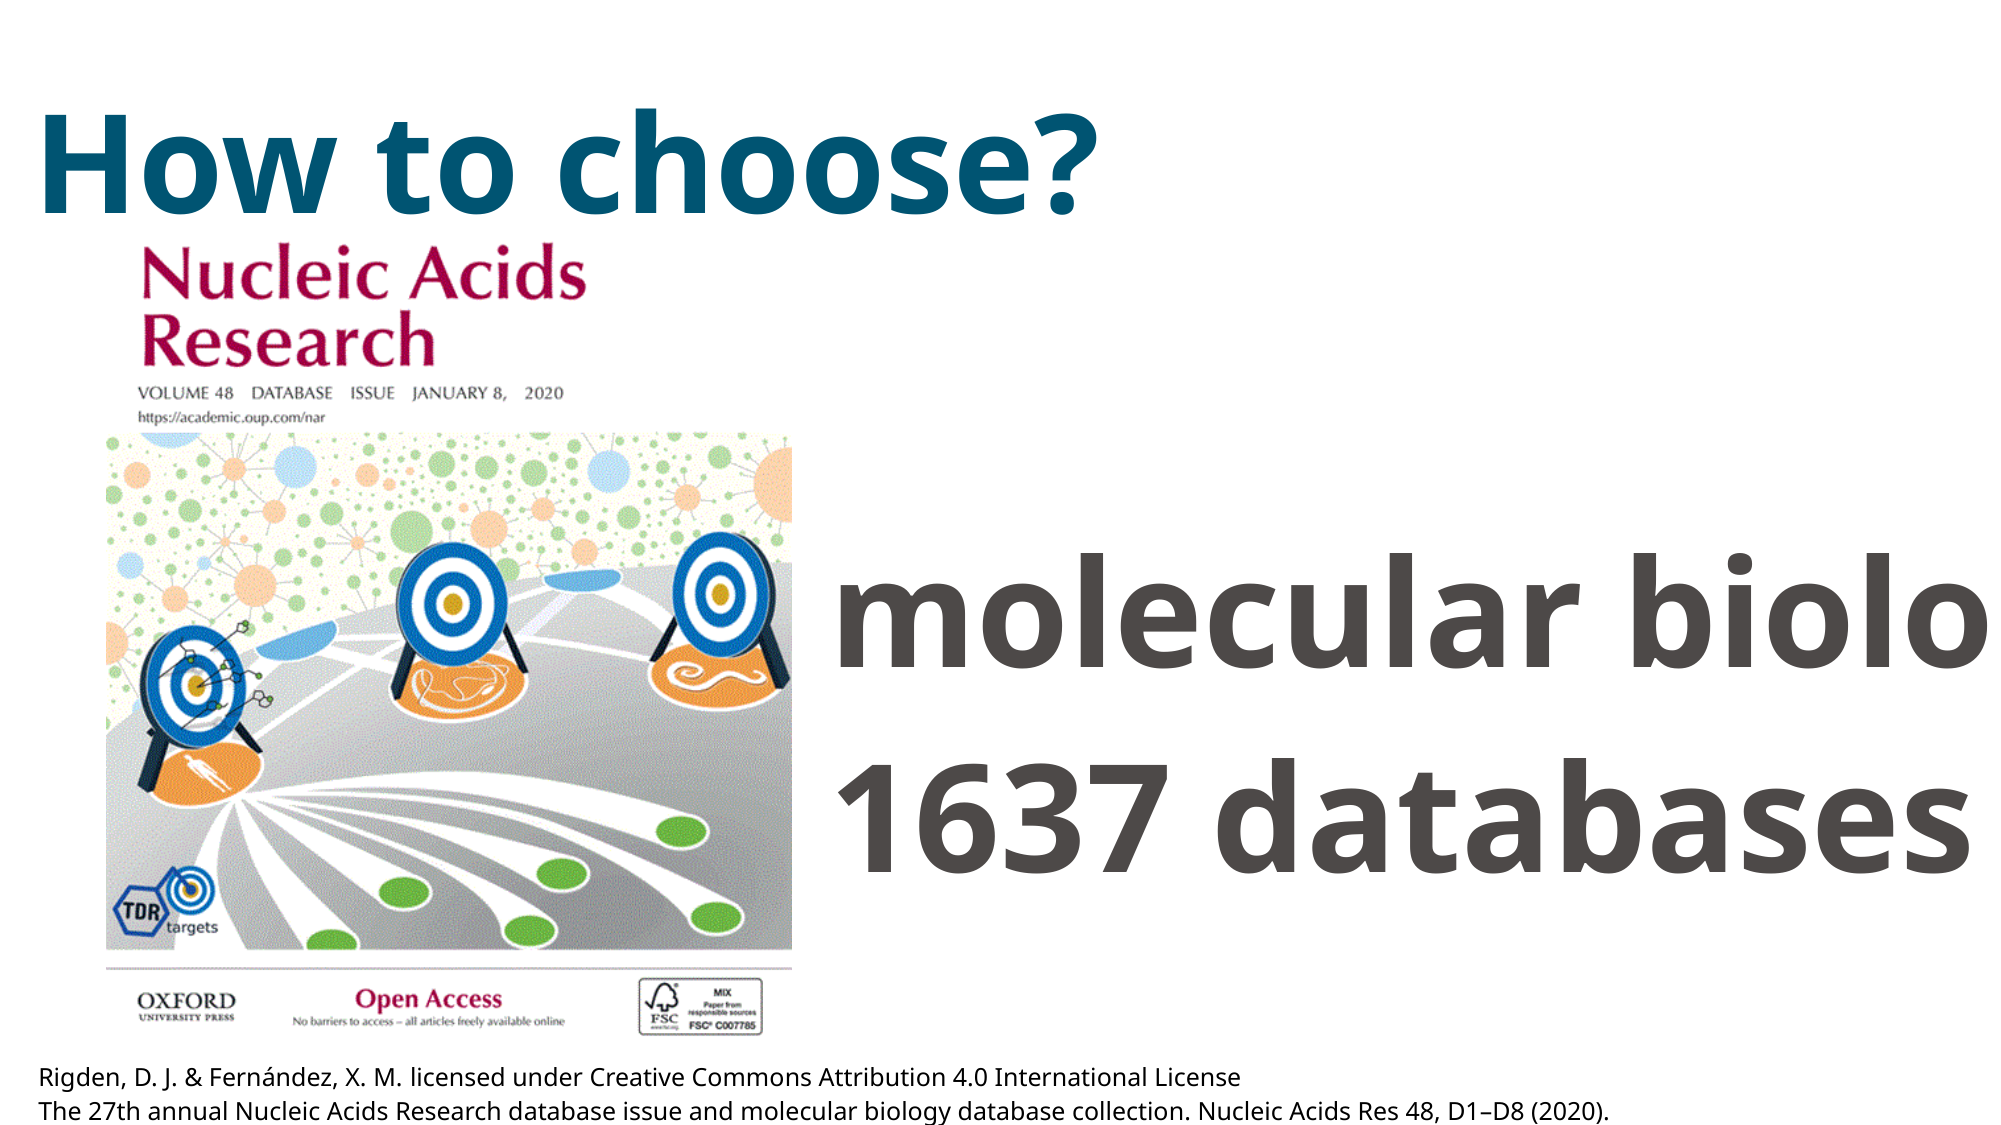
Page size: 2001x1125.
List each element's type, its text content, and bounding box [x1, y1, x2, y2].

picture [106, 235, 792, 1040]
text_box molecular biology 1637 databases [814, 500, 2000, 815]
text_box Rigden, D. J. & Fernández, X. M. licensed under Creative Commons Attribution 4.0 International License The 27th annual Nucleic Acids Research database issue and molecular biology database collection. Nucleic Acids Res 48, D1–D8 (2020). [23, 1052, 1432, 1125]
text_box How to choose? [18, 59, 1982, 212]
